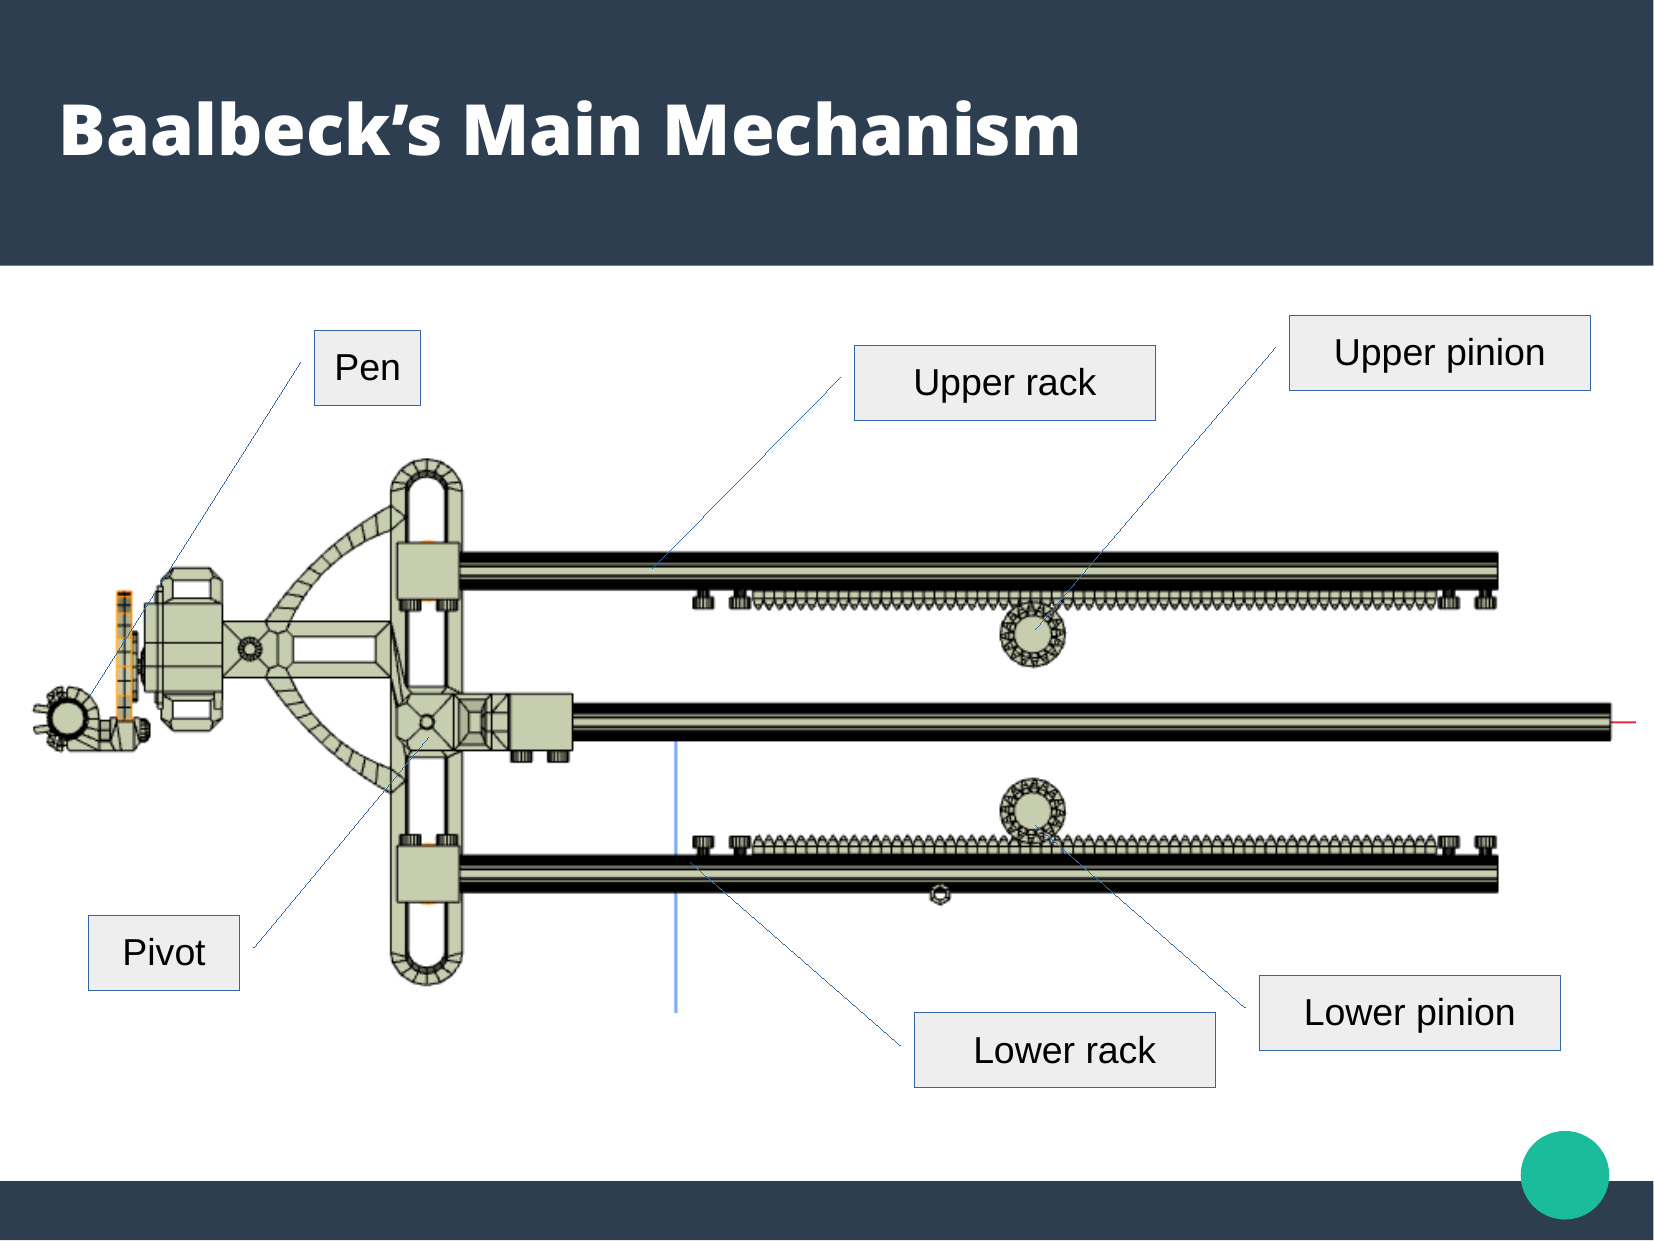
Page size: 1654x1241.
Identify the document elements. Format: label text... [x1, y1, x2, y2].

text_box Pivot [89, 915, 239, 990]
text_box Lower rack [915, 1013, 1215, 1088]
text_box Lower pinion [1260, 975, 1560, 1050]
text_box Pen [315, 330, 420, 405]
text_box Upper pinion [1290, 315, 1590, 390]
title Baalbeck’s Main Mechanism [59, 49, 1595, 207]
picture [22, 419, 1636, 1013]
text_box Upper rack [855, 345, 1155, 420]
